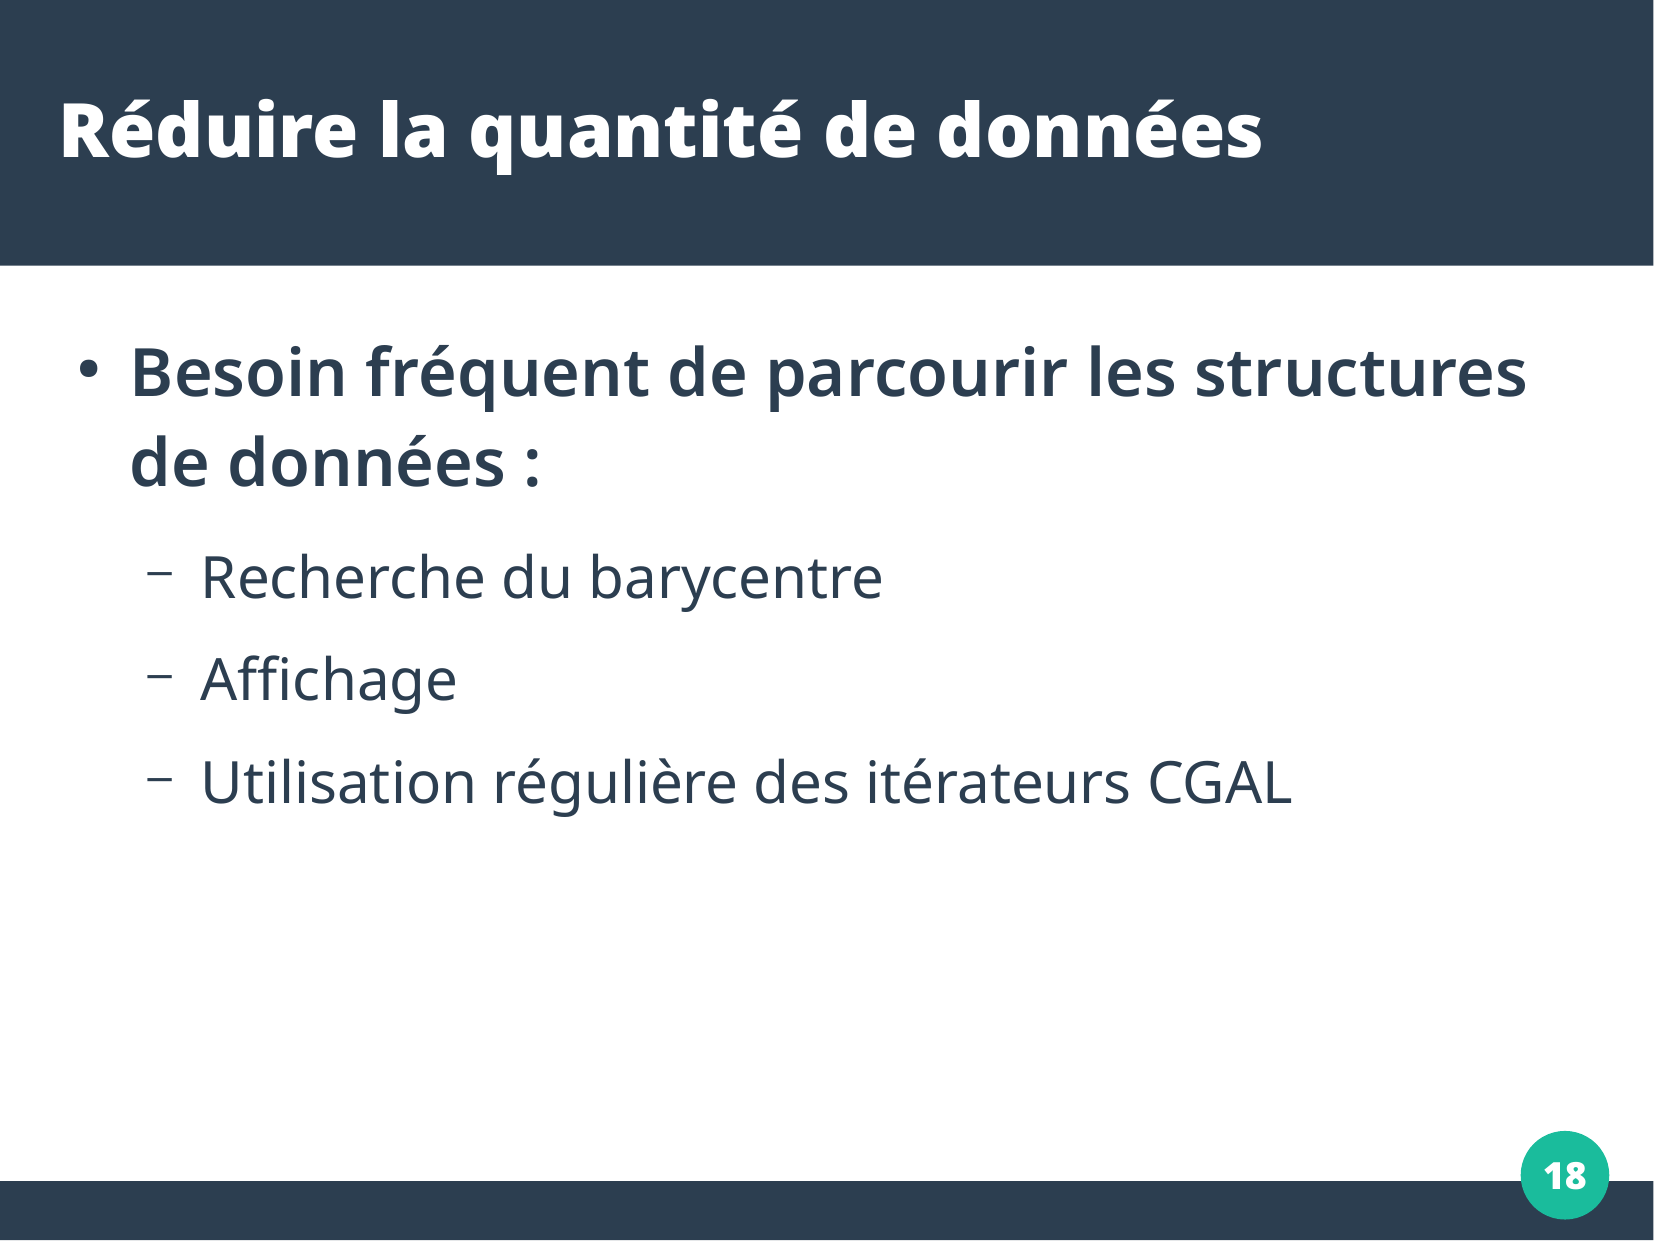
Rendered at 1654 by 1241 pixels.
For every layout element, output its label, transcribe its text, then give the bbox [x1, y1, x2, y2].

list Besoin fréquent de parcourir les structures de données : Recherche du barycentre Affichage Utilisation régulière des itérateurs CGAL [59, 324, 1595, 1152]
title Réduire la quantité de données [59, 49, 1595, 207]
